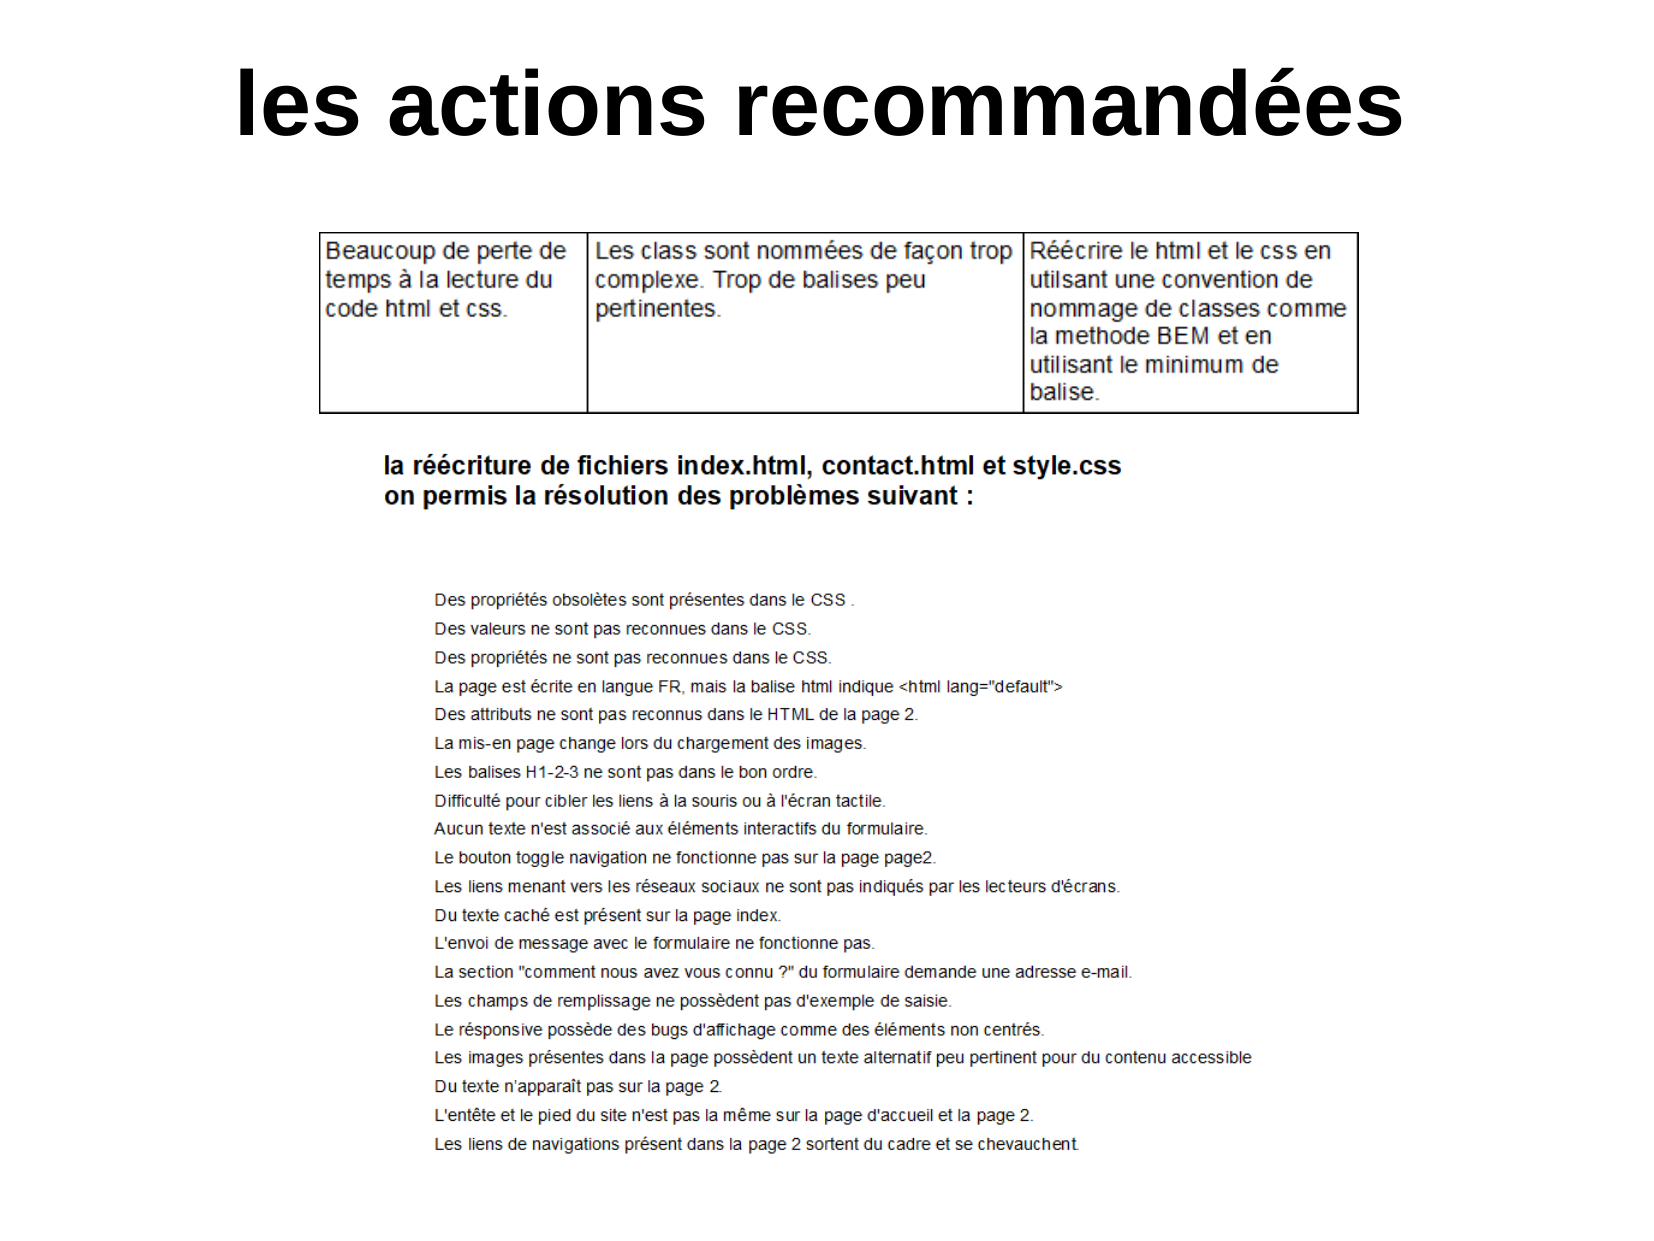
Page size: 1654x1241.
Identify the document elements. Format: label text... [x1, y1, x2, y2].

title les actions recommandées [76, 0, 1565, 208]
picture [360, 442, 1270, 1197]
picture [319, 232, 1359, 414]
